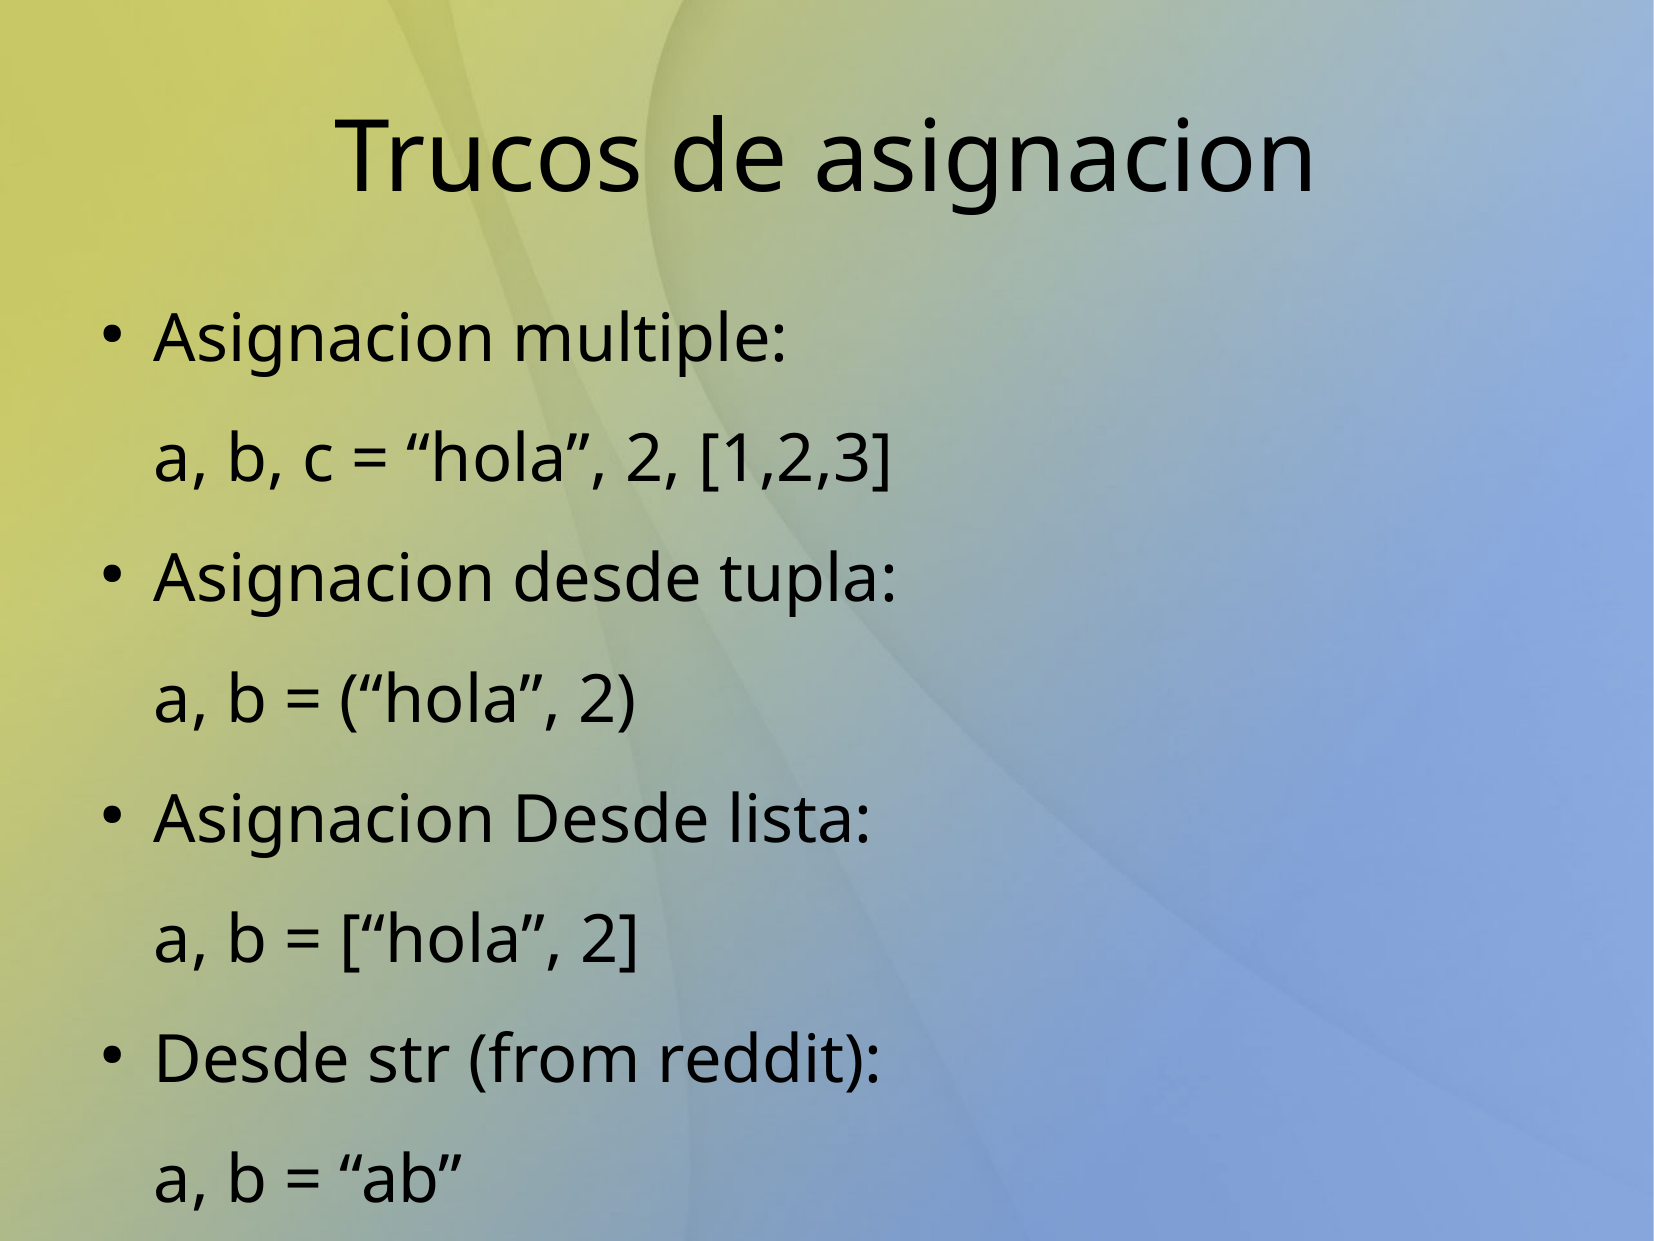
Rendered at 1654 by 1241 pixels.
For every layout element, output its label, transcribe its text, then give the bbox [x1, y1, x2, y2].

list Asignacion multiple: a, b, c = “hola”, 2, [1,2,3] Asignacion desde tupla: a, b = (“hola”, 2) Asignacion Desde lista: a, b = [“hola”, 2] Desde str (from reddit): a, b = “ab” [82, 290, 1571, 1119]
title Trucos de asignacion [82, 49, 1571, 257]
picture [0, 0, 1654, 1241]
